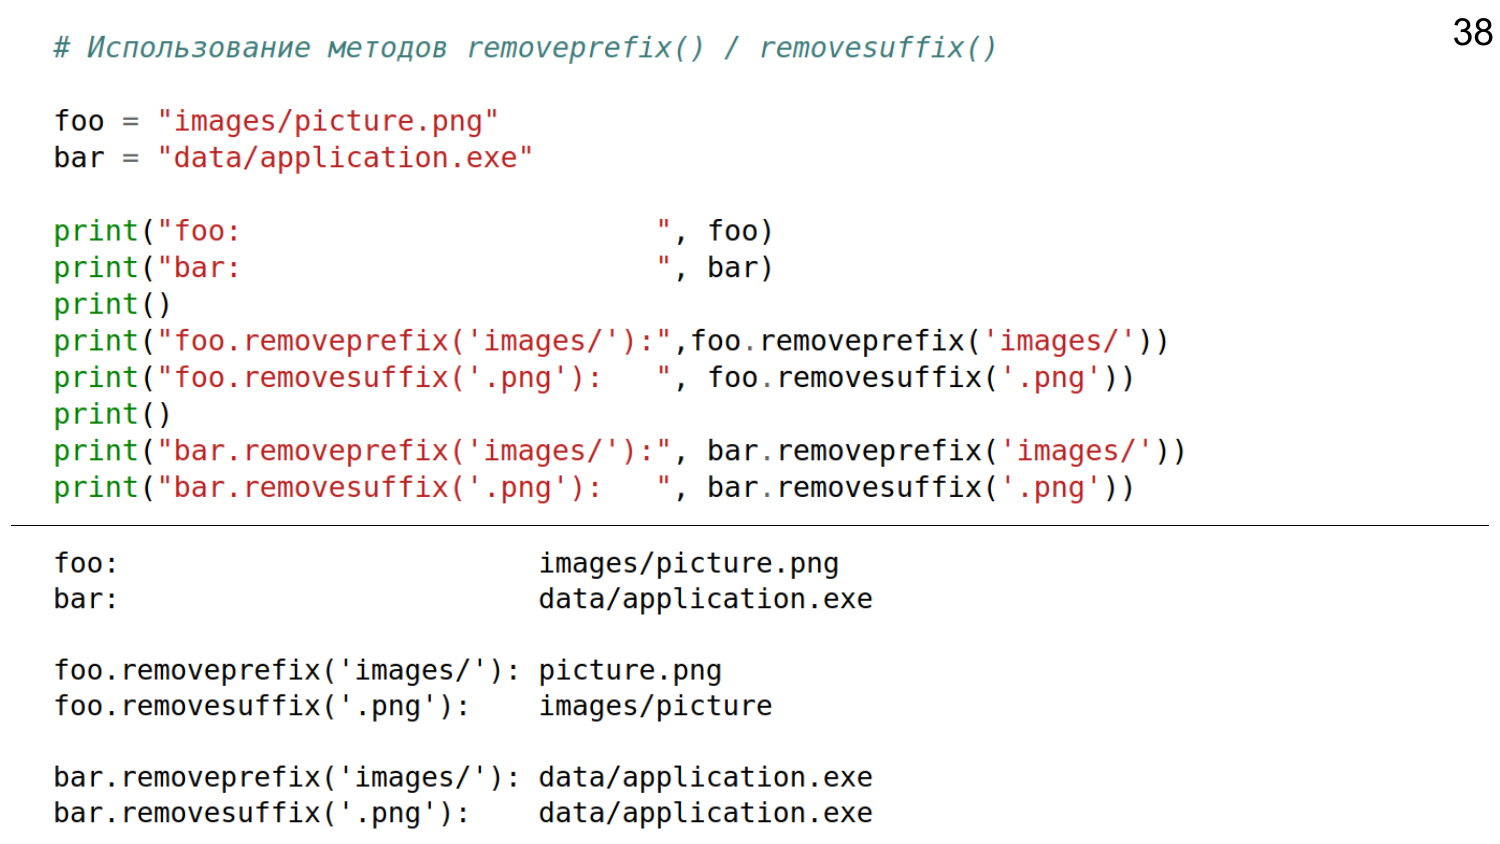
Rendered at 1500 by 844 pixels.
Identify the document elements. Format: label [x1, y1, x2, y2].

picture [47, 24, 1192, 511]
picture [47, 539, 887, 838]
